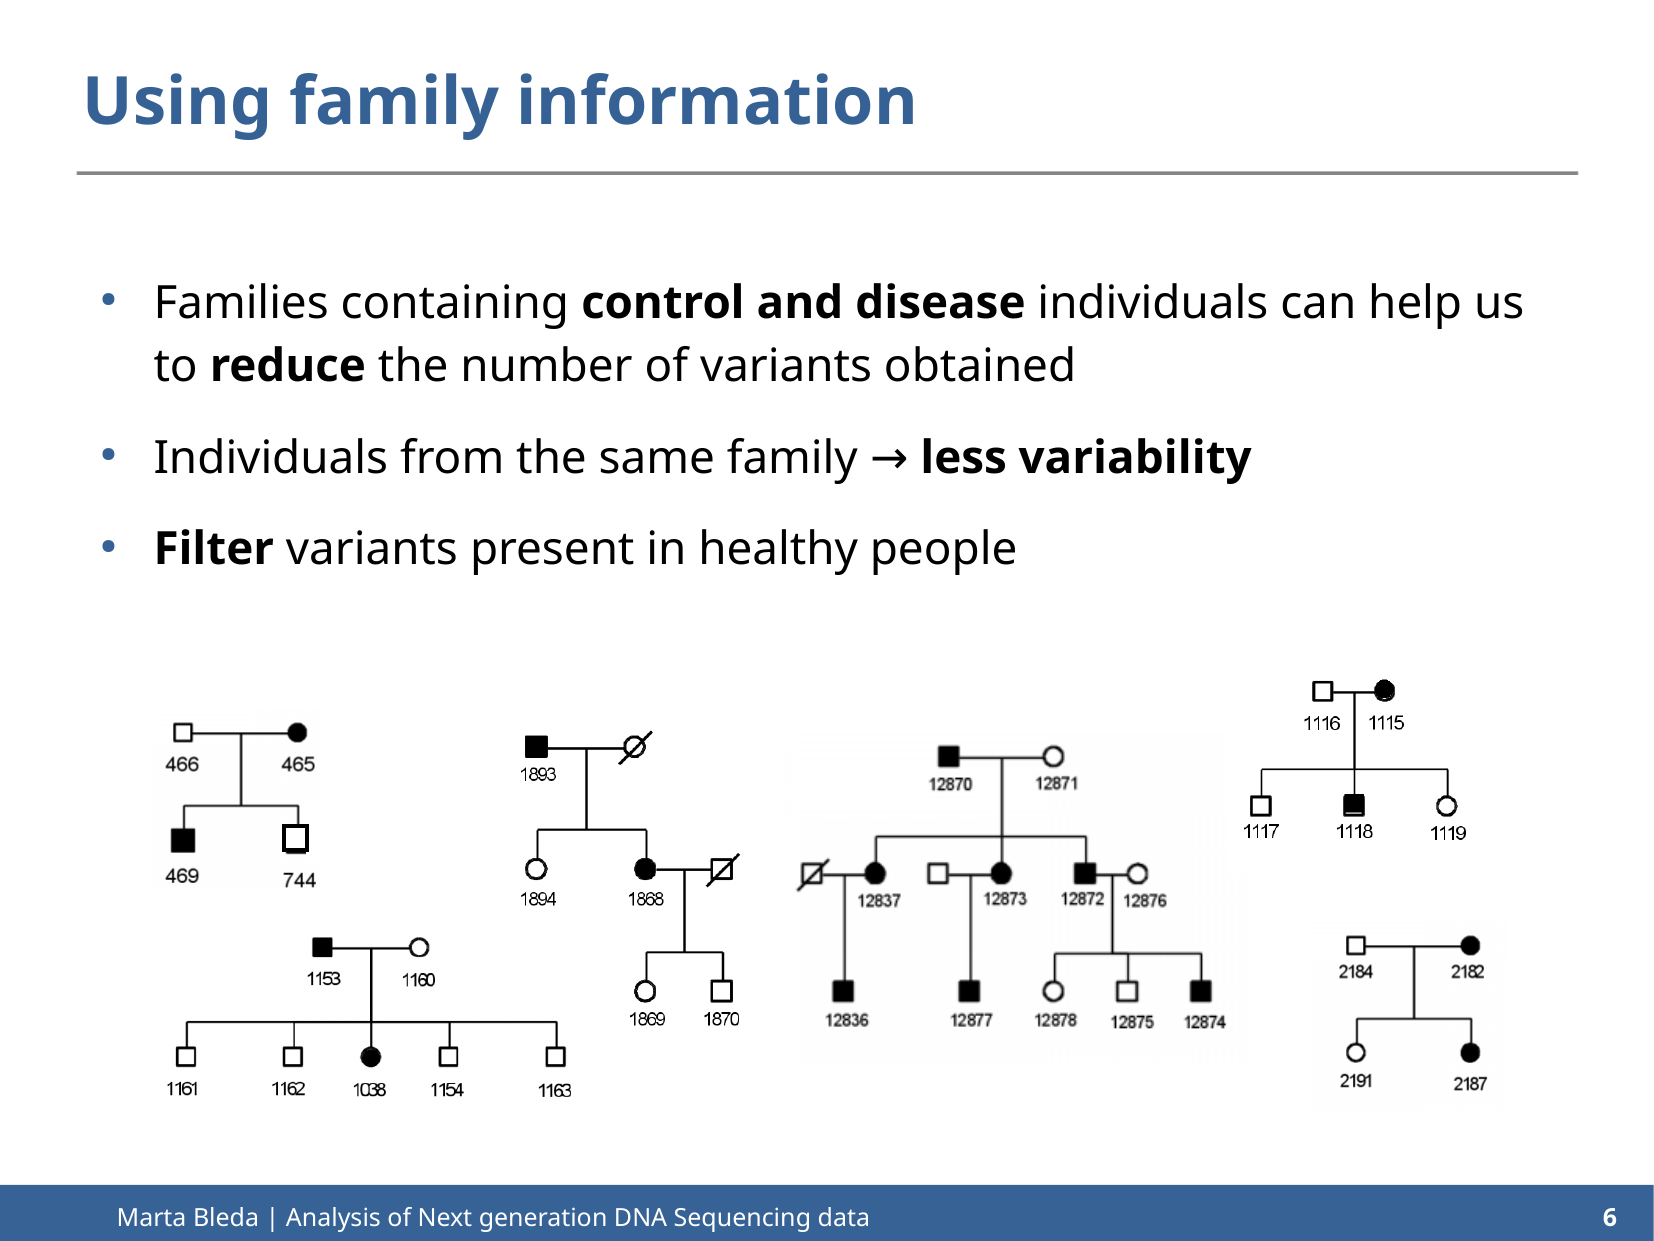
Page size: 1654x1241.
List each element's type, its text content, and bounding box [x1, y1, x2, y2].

picture [1311, 920, 1508, 1110]
picture [153, 708, 320, 890]
list Families containing control and disease individuals can help us to reduce the number of variants obtained Individuals from the same family → less variability Filter variants present in healthy people [82, 269, 1538, 989]
text_box [283, 802, 332, 862]
picture [74, 170, 1580, 175]
picture [779, 660, 1477, 1063]
title Using family information [82, 49, 1571, 148]
picture [153, 708, 774, 1127]
